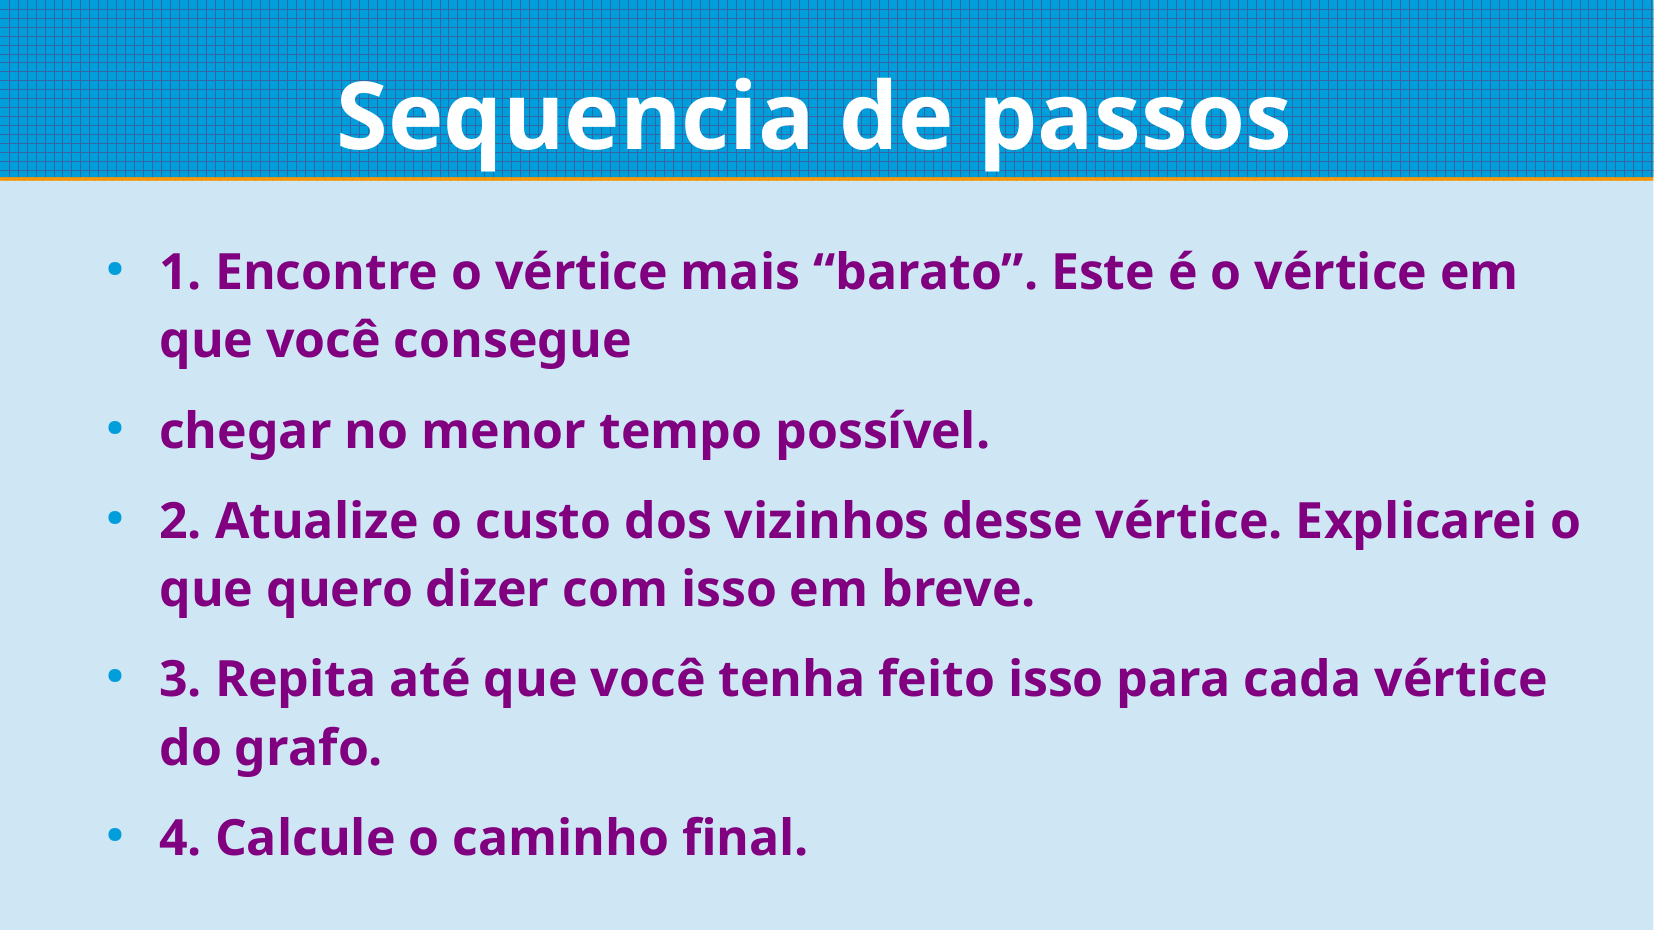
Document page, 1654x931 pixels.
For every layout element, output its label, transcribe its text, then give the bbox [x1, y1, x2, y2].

title Sequencia de passos [88, 14, 1565, 178]
list 1. Encontre o vértice mais “barato”. Este é o vértice em que você consegue chegar no menor tempo possível. 2. Atualize o custo dos vizinhos desse vértice. Explicarei o que quero dizer com isso em breve. 3. Repita até que você tenha feito isso para cada vértice do grafo. 4. Calcule o caminho final. [88, 236, 1625, 886]
